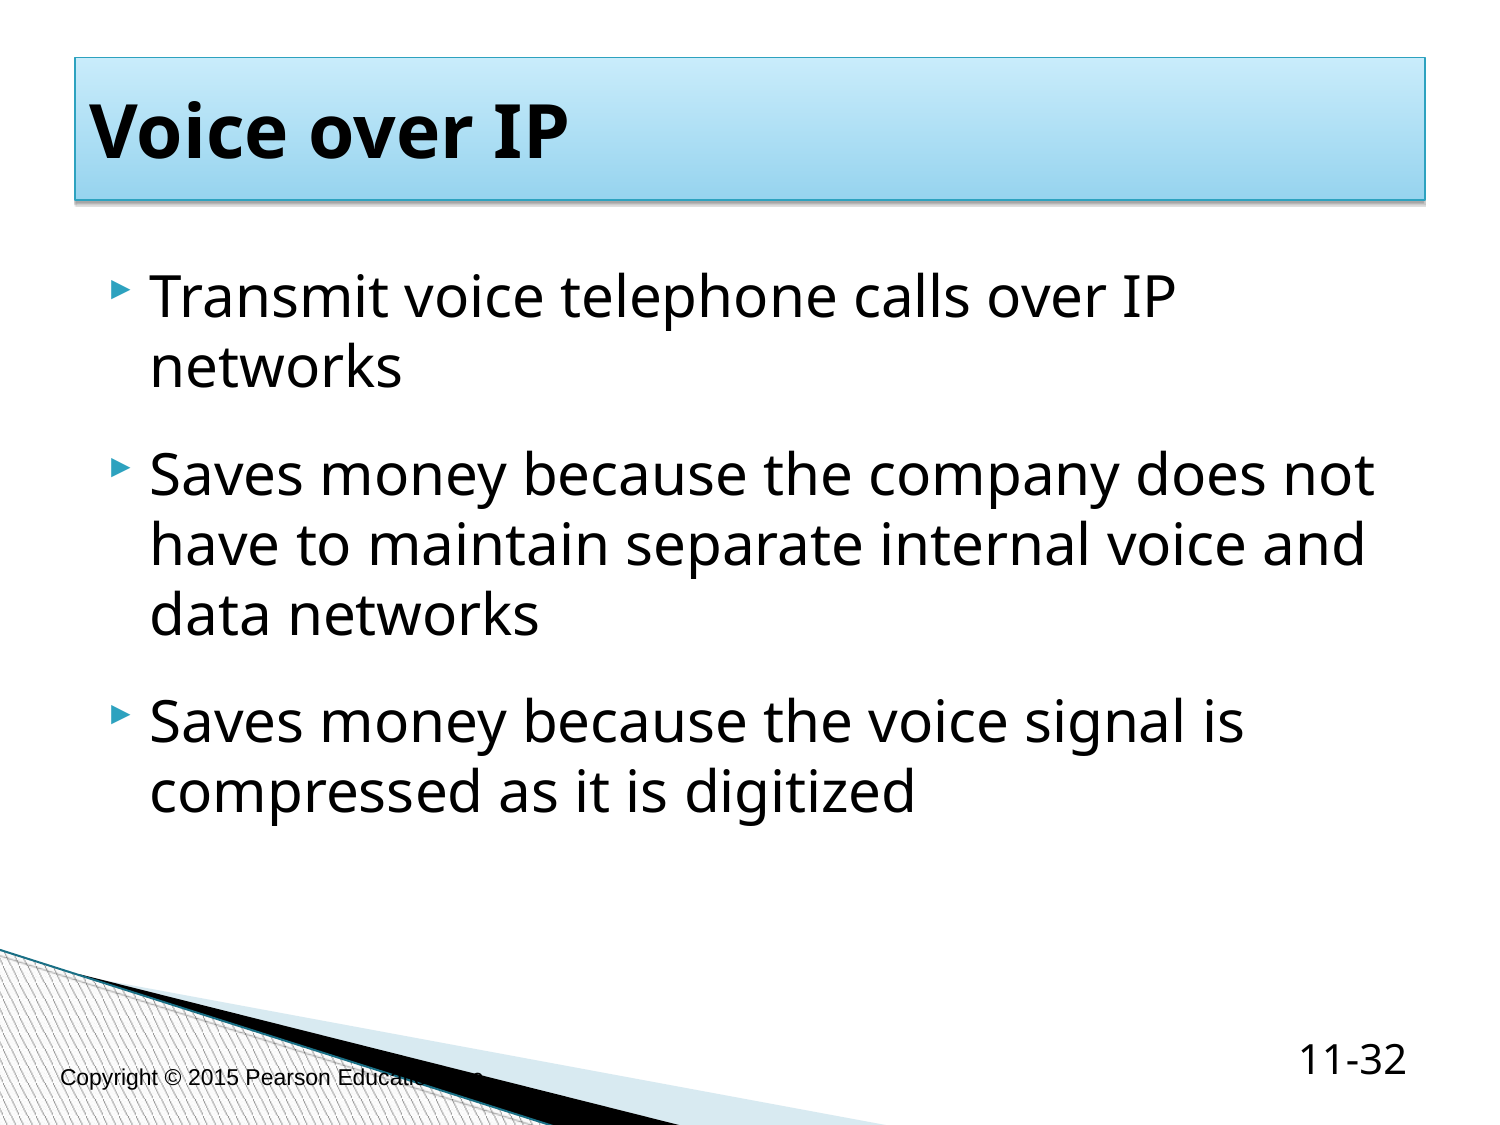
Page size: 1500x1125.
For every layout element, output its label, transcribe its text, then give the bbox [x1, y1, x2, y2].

picture [0, 952, 543, 1125]
slide_number 11-<number> [1175, 1037, 1423, 1098]
footer Copyright © 2015 Pearson Education, Inc. [37, 1050, 513, 1098]
list Transmit voice telephone calls over IP networks Saves money because the company does not have to maintain separate internal voice and data networks Saves money because the voice signal is compressed as it is digitized [75, 252, 1425, 988]
title Voice over IP [75, 57, 1425, 200]
